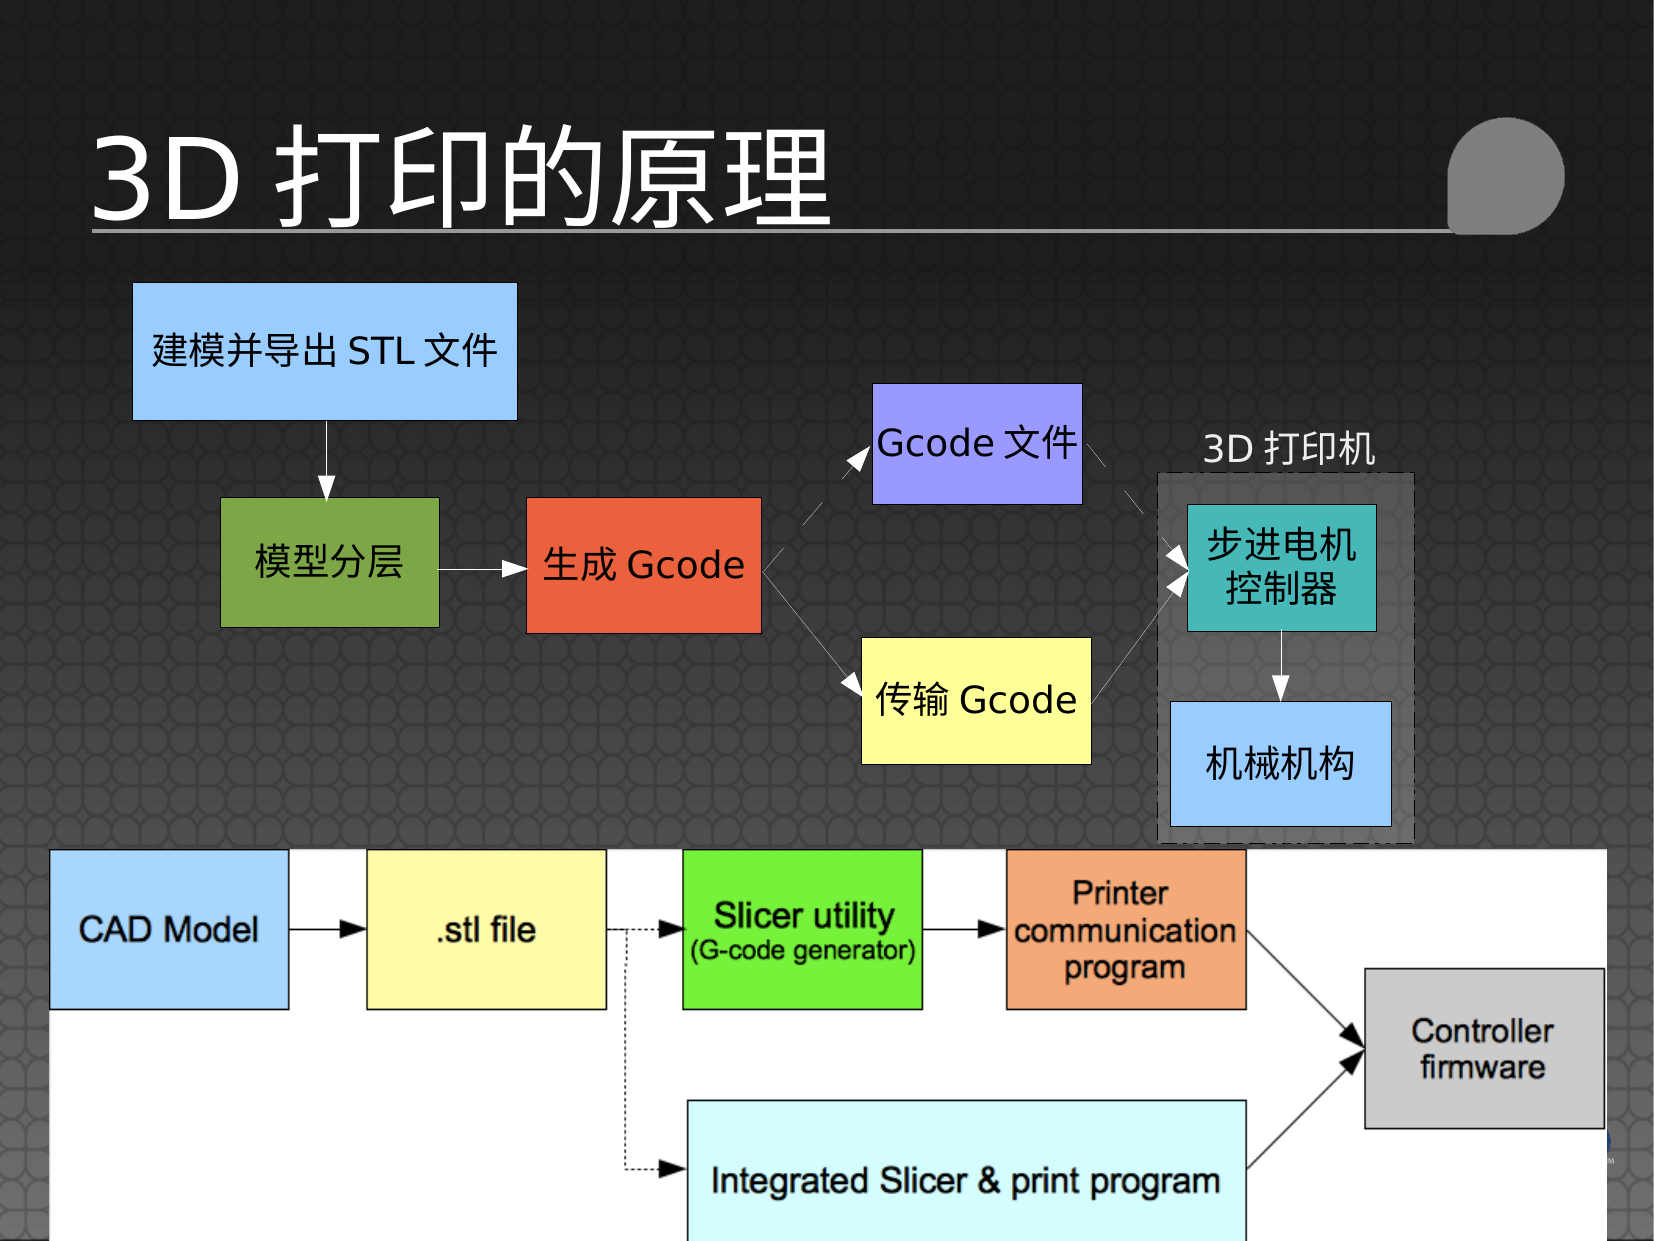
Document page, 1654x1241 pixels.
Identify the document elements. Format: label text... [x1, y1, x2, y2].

text_box Gcode文件 [872, 383, 1083, 505]
text_box 建模并导出STL文件 [132, 282, 518, 421]
text_box 生成Gcode [526, 497, 762, 634]
text_box [1157, 472, 1415, 844]
text_box 传输Gcode [861, 637, 1092, 765]
text_box 机械机构 [1170, 701, 1392, 827]
picture [0, 0, 1654, 1241]
title 3D打印的原理 [86, 112, 1576, 249]
text_box 步进电机 控制器 [1187, 504, 1377, 632]
text_box 3D打印机 [1187, 420, 1391, 480]
text_box 模型分层 [220, 497, 440, 628]
